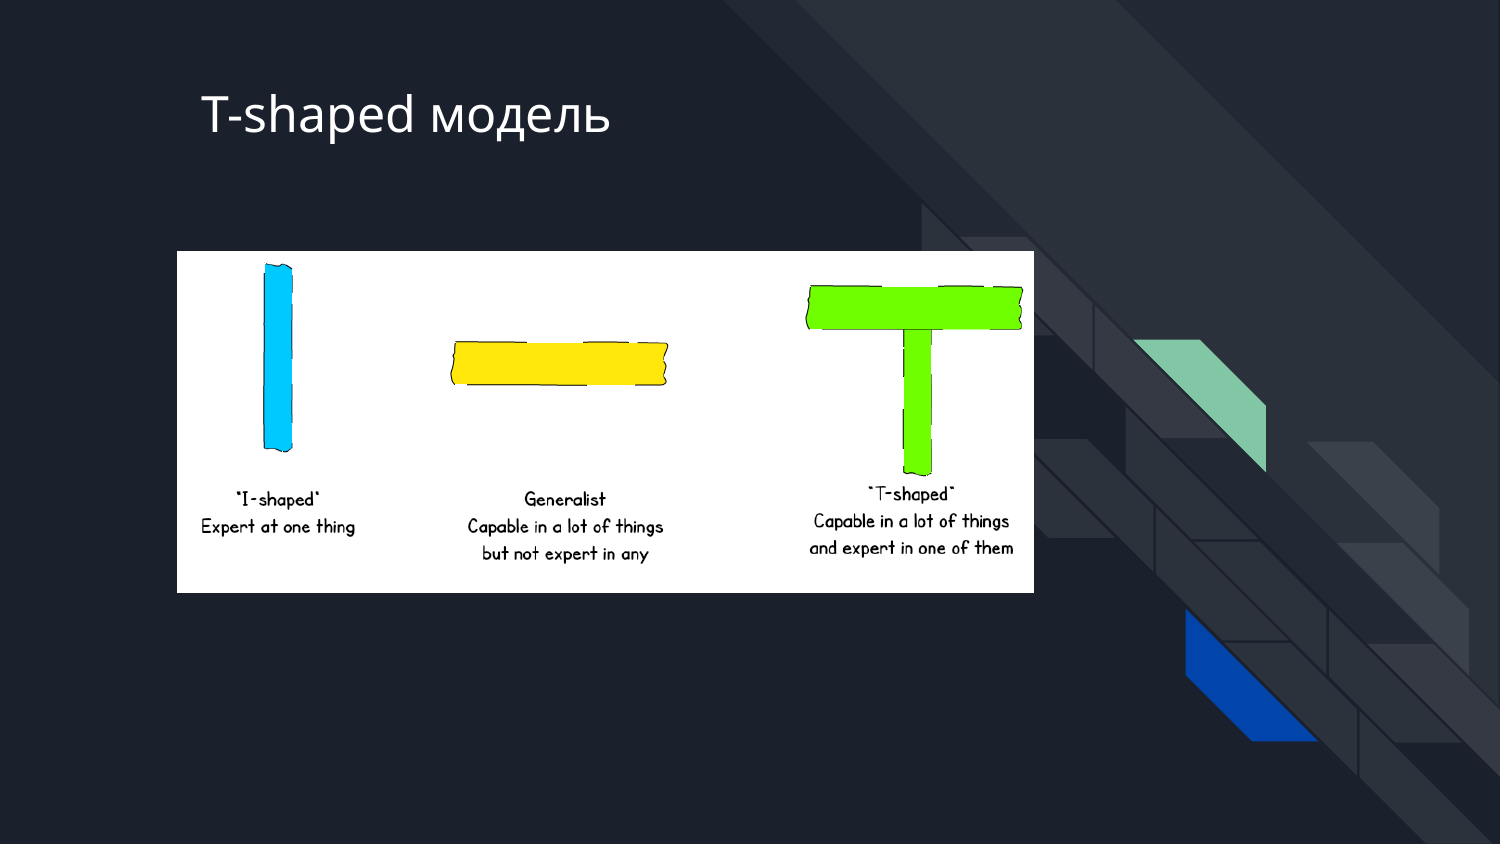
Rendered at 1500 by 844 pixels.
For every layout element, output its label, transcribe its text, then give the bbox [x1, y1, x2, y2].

picture [177, 251, 1034, 593]
title T-shaped модель [186, 67, 1342, 148]
